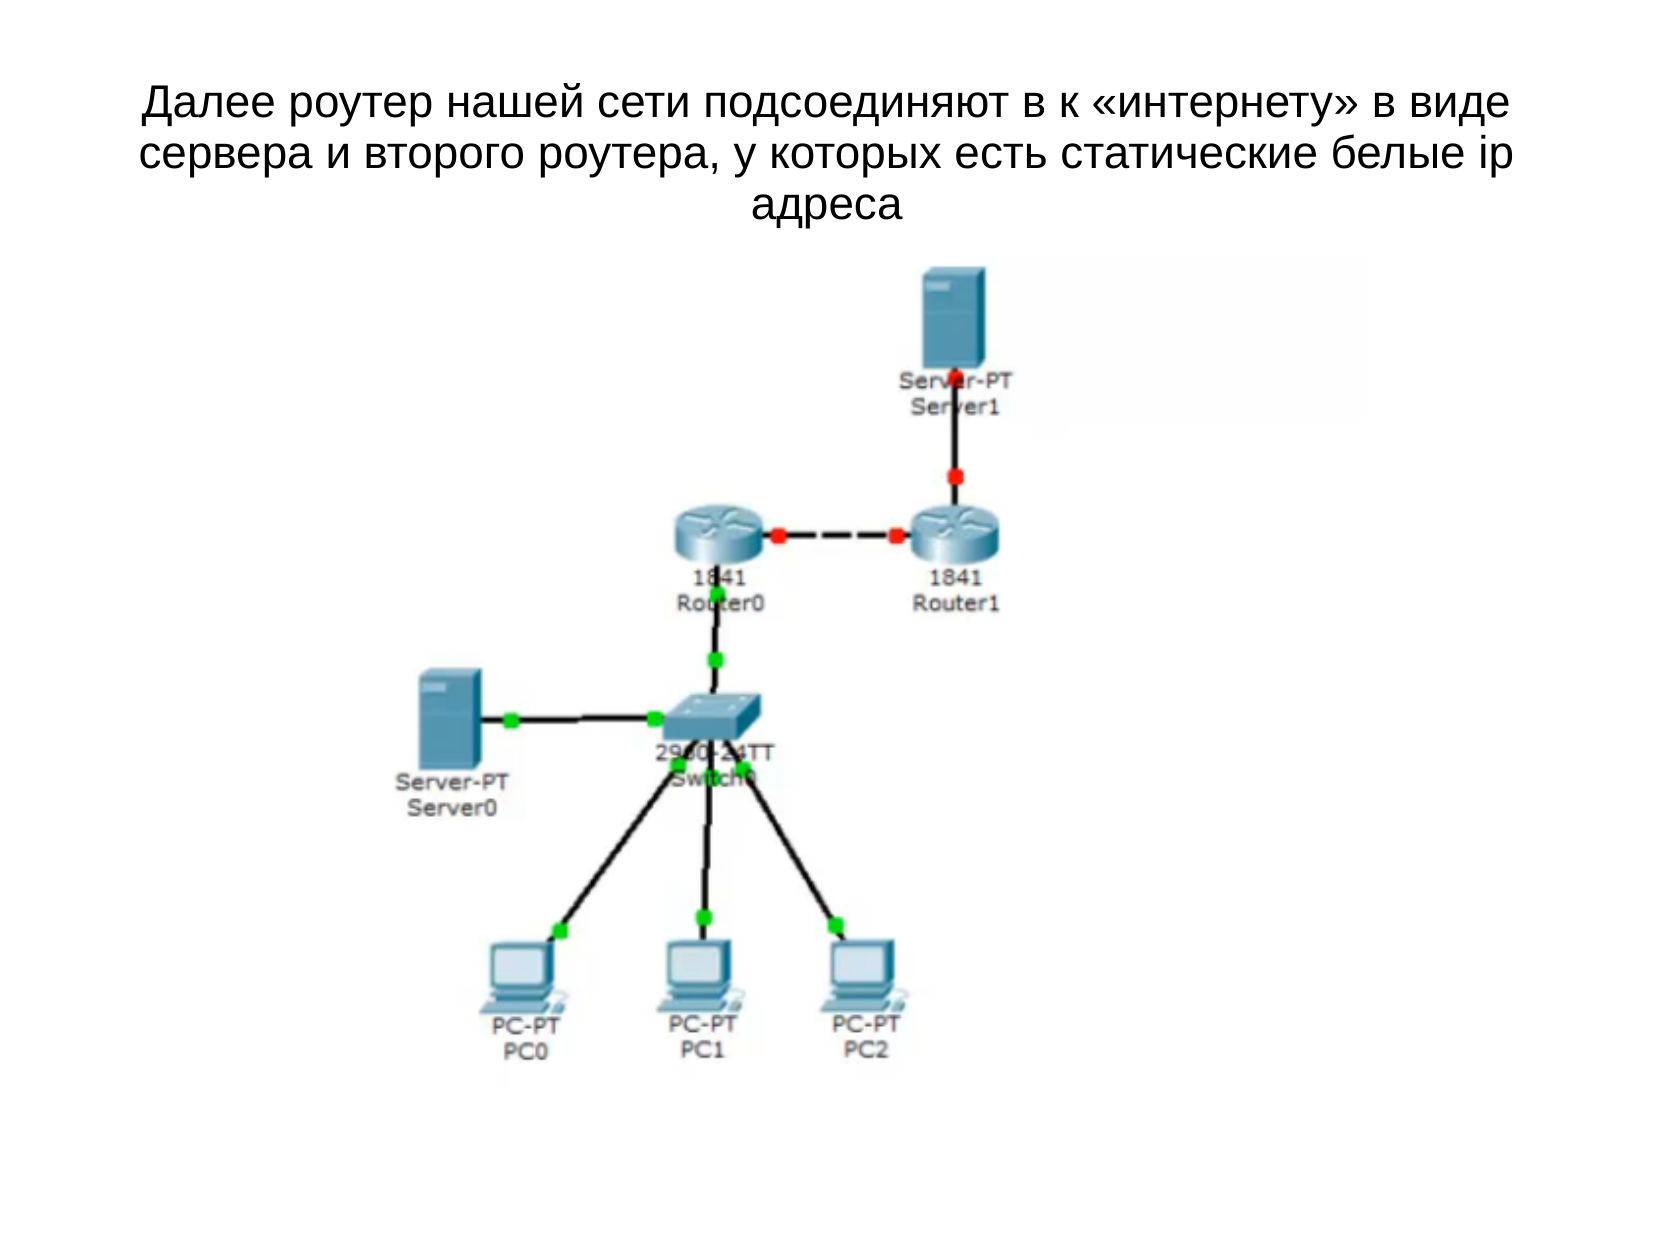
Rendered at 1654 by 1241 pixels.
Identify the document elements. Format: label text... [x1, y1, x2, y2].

title Далее роутер нашей сети подсоединяют в к «интернету» в виде сервера и второго роутера, у которых есть статические белые ip адреса [82, 49, 1571, 257]
picture [318, 255, 1363, 1182]
